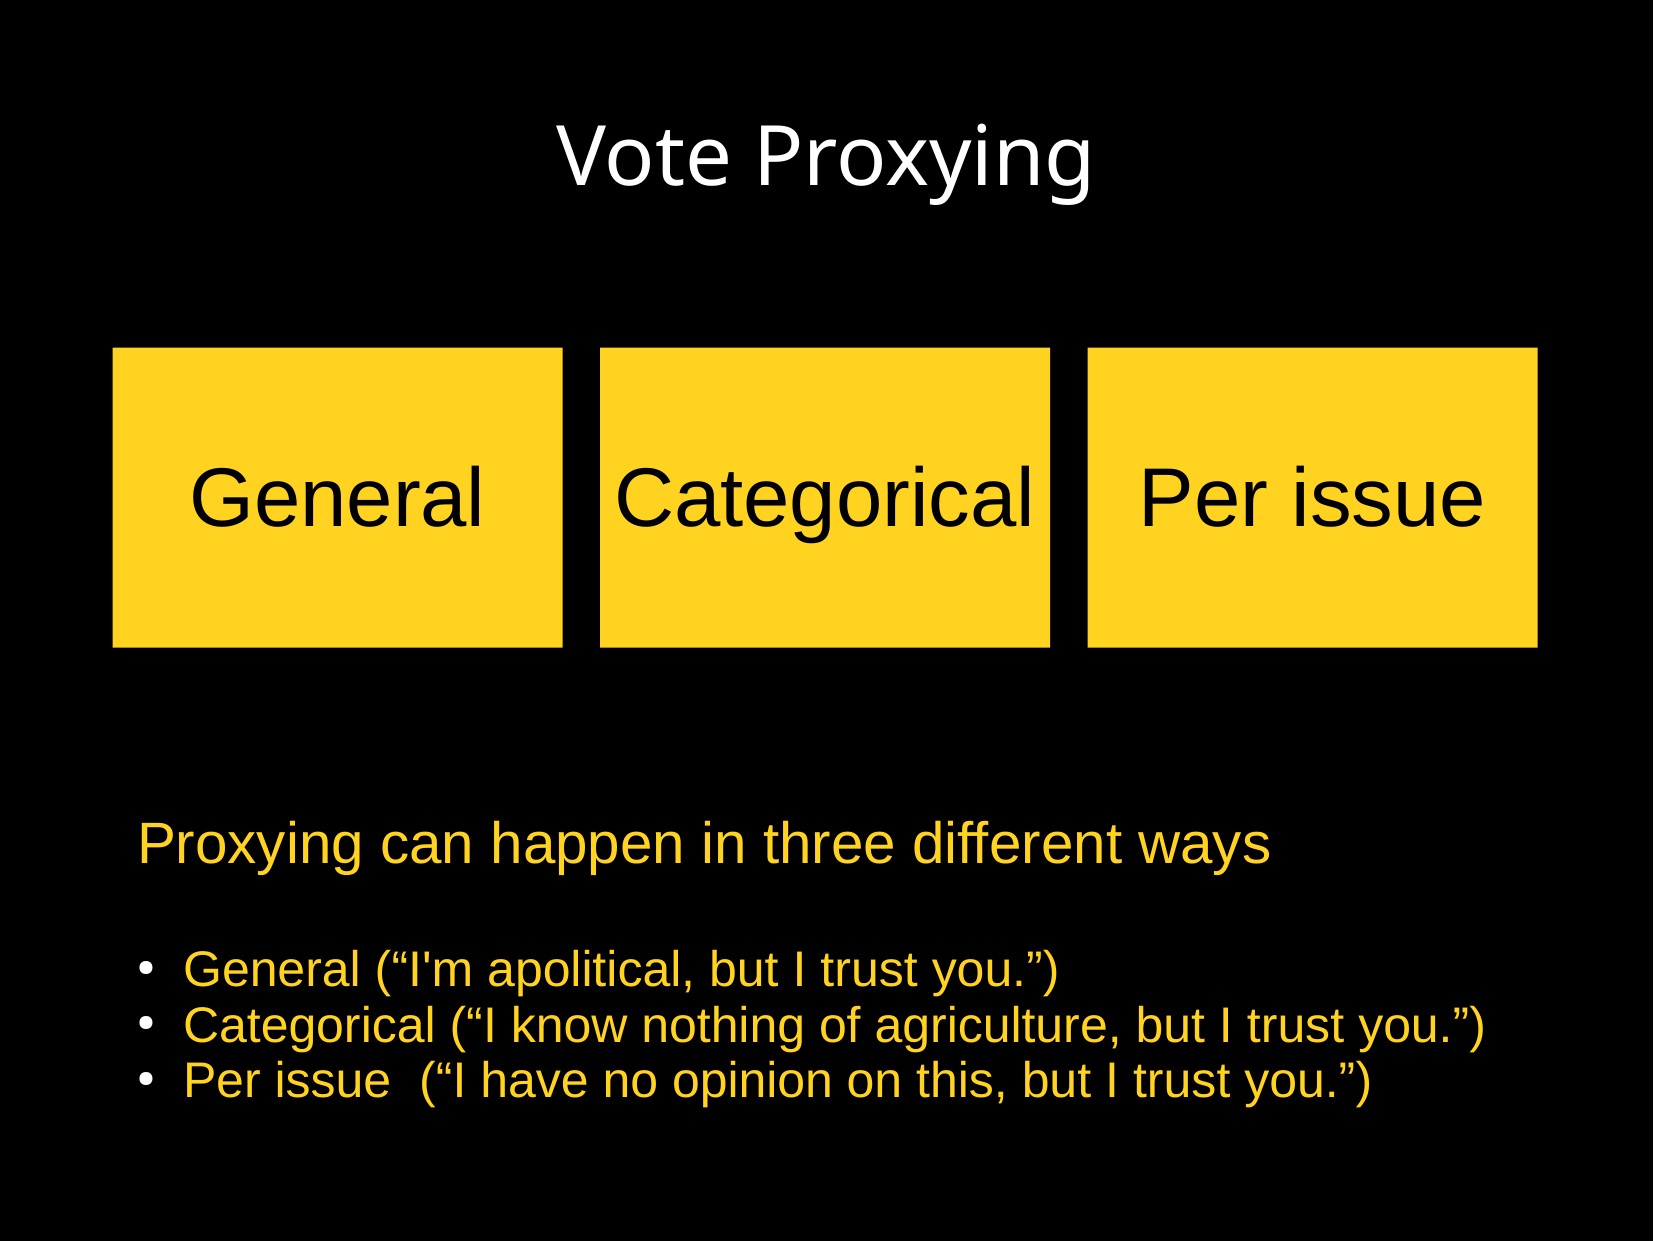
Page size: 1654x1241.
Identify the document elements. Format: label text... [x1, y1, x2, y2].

text_box Per issue [1087, 347, 1538, 648]
text_box General [112, 347, 563, 648]
title Vote Proxying [82, 56, 1571, 250]
text_box Proxying can happen in three different ways General (“I'm apolitical, but I trust you.”) Categorical (“I know nothing of agriculture, but I trust you.”) Per issue (“I have no opinion on this, but I trust you.”) [122, 803, 1503, 1116]
text_box Categorical [600, 347, 1051, 648]
